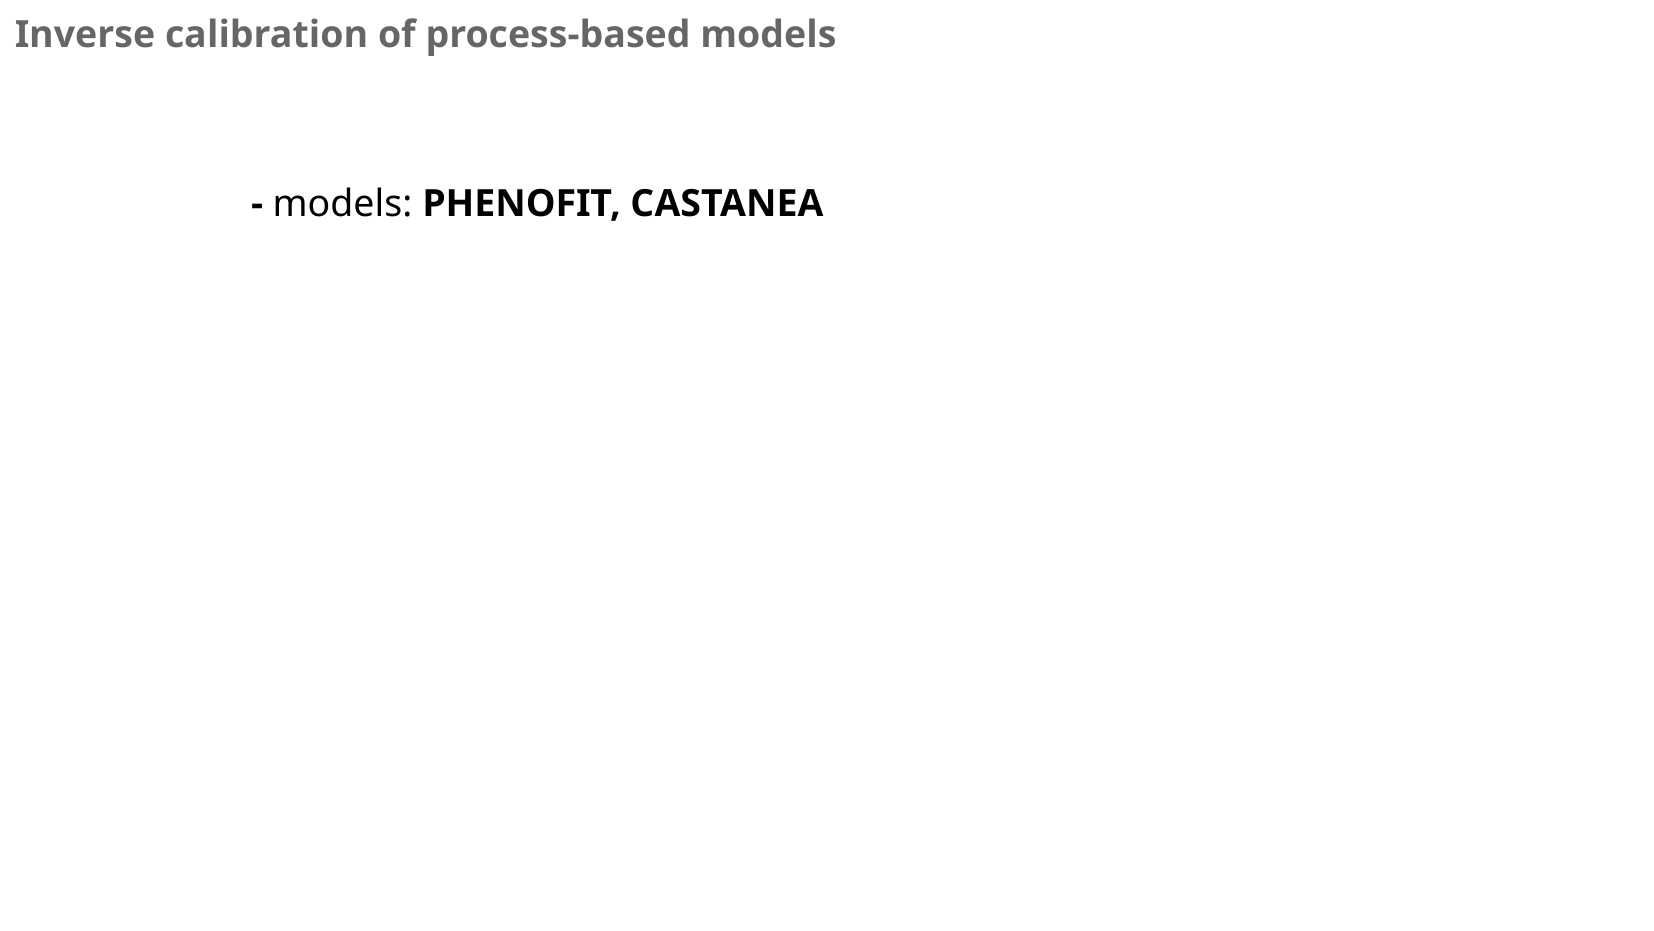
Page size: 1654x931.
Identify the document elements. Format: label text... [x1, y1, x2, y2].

text_box Inverse calibration of process-based models [0, 0, 1654, 118]
text_box - models: PHENOFIT, CASTANEA [236, 118, 1418, 827]
